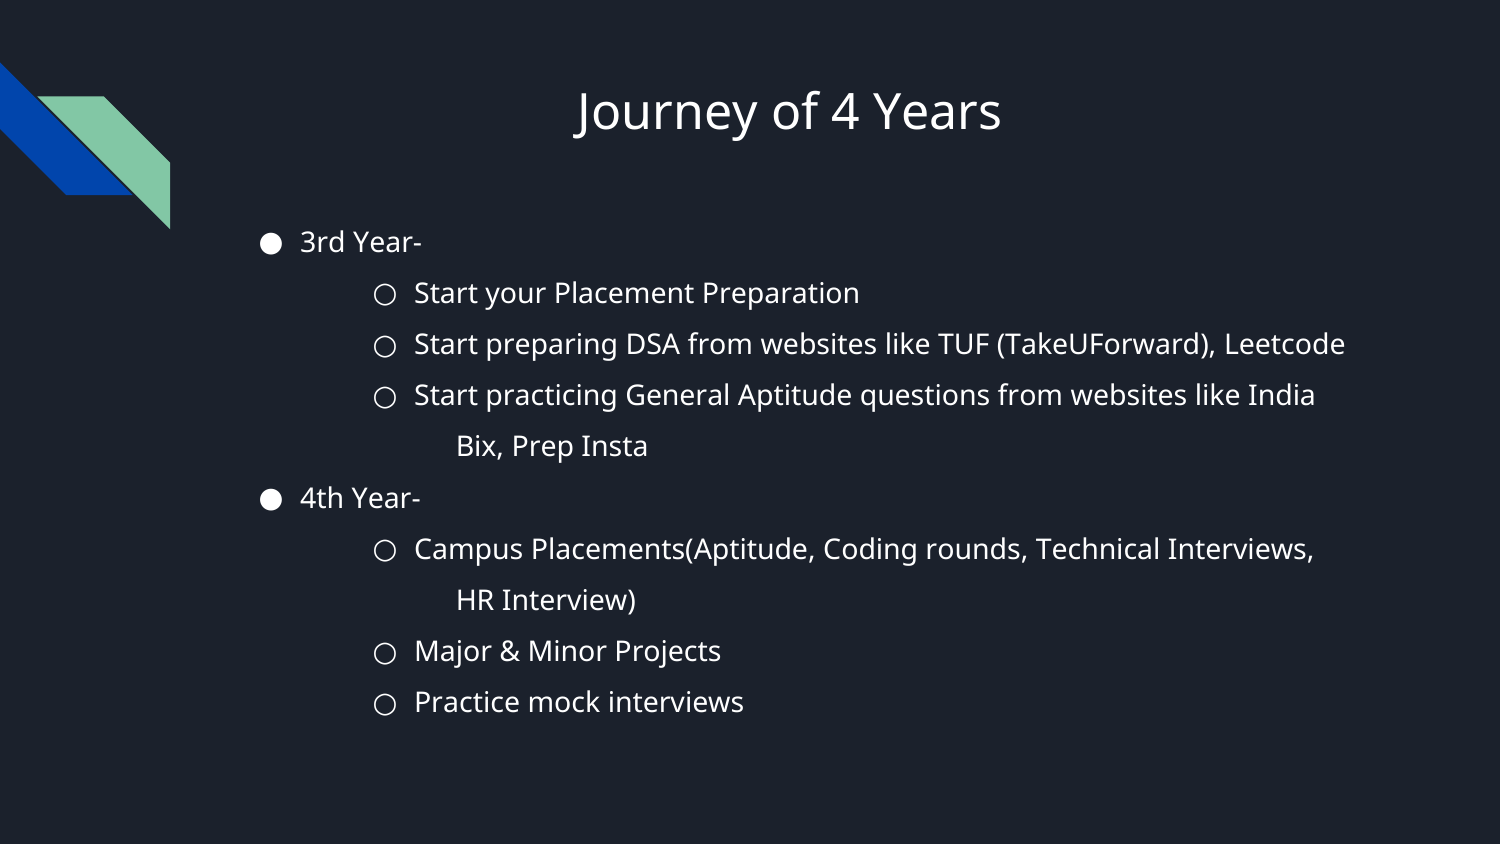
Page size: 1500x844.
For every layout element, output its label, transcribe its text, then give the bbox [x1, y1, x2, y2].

list 3rd Year- Start your Placement Preparation Start preparing DSA from websites like TUF (TakeUForward), Leetcode Start practicing General Aptitude questions from websites like India Bix, Prep Insta 4th Year- Campus Placements(Aptitude, Coding rounds, Technical Interviews, HR Interview) Major & Minor Projects Practice mock interviews [212, 191, 1368, 758]
title Journey of 4 Years [212, 64, 1368, 191]
